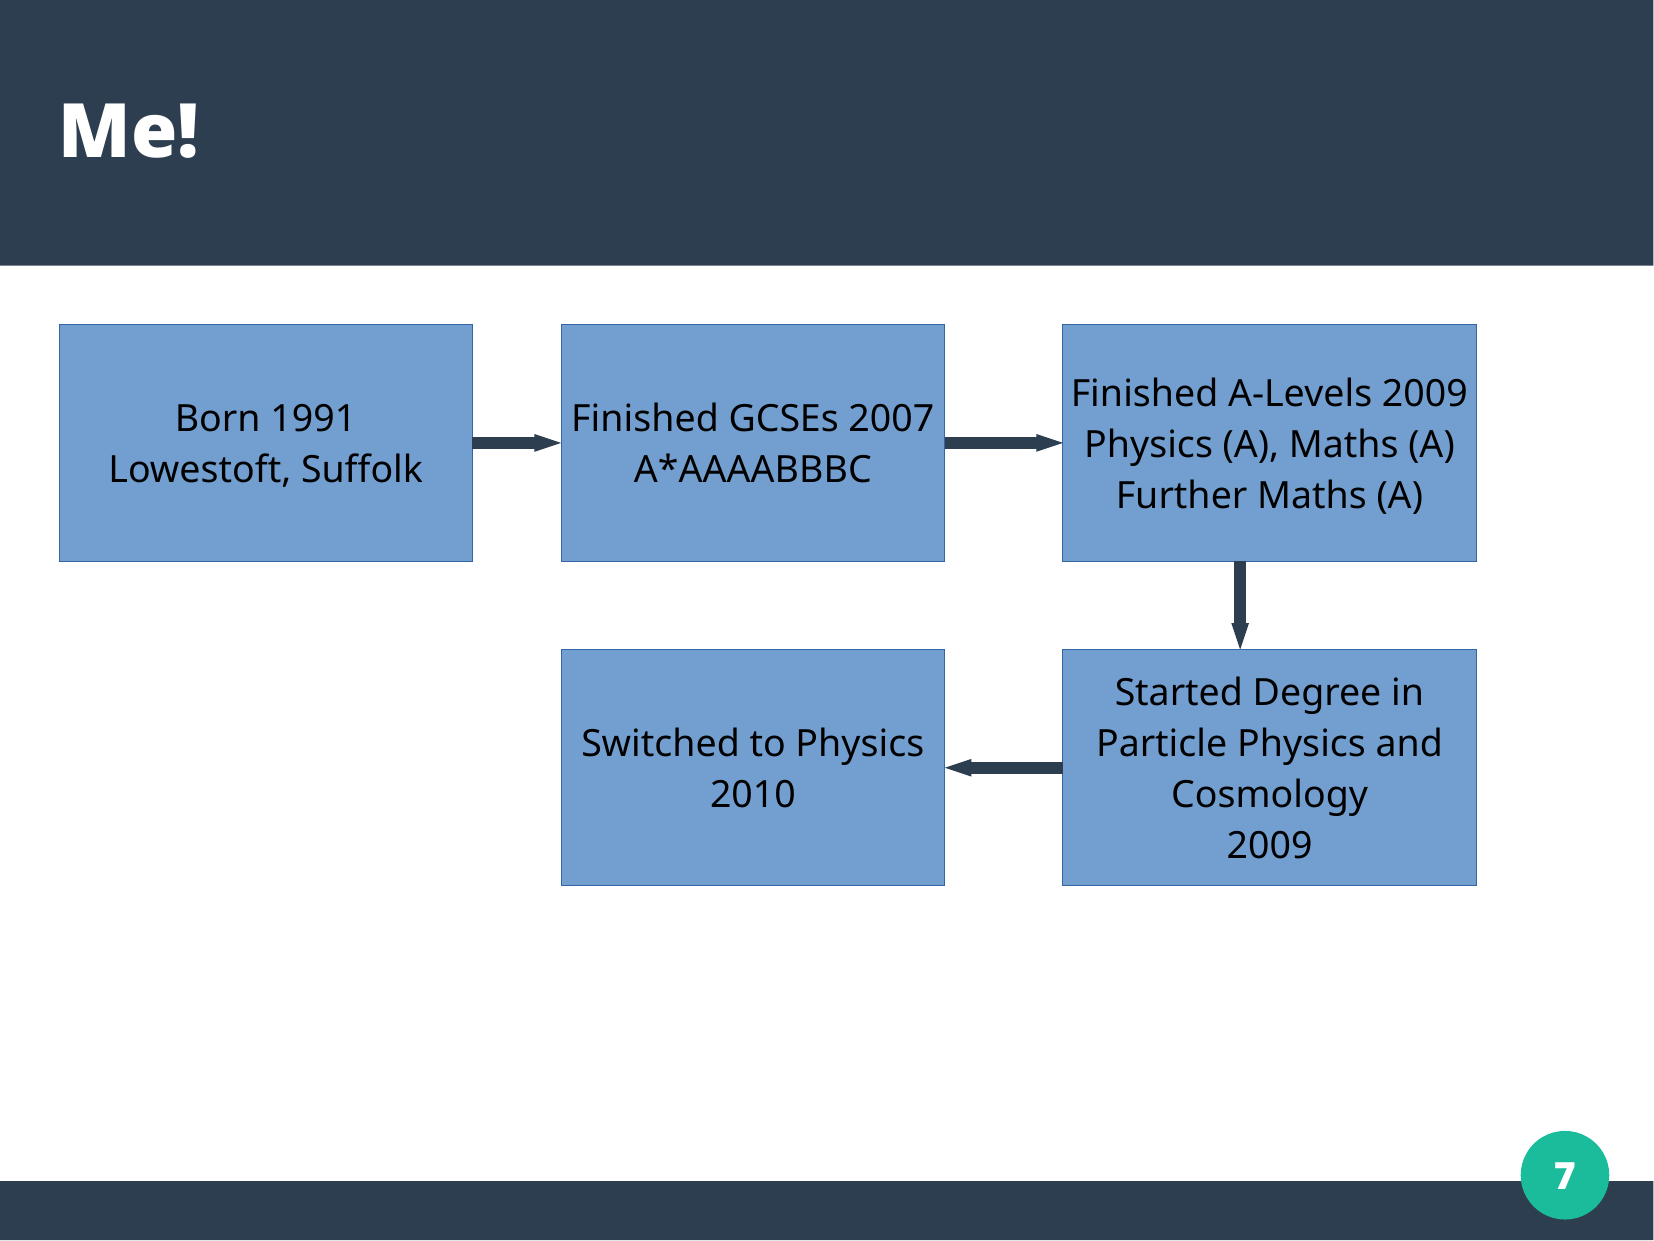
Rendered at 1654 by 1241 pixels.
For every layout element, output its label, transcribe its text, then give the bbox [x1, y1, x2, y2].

text_box Born 1991 Lowestoft, Suffolk [59, 324, 473, 562]
text_box Finished A-Levels 2009 Physics (A), Maths (A) Further Maths (A) [1062, 324, 1477, 562]
text_box Started Degree in Particle Physics and Cosmology 2009 [1062, 649, 1477, 886]
text_box Finished GCSEs 2007 A*AAAABBBC [561, 324, 945, 562]
text_box Switched to Physics 2010 [561, 649, 945, 886]
title Me! [59, 49, 1595, 207]
